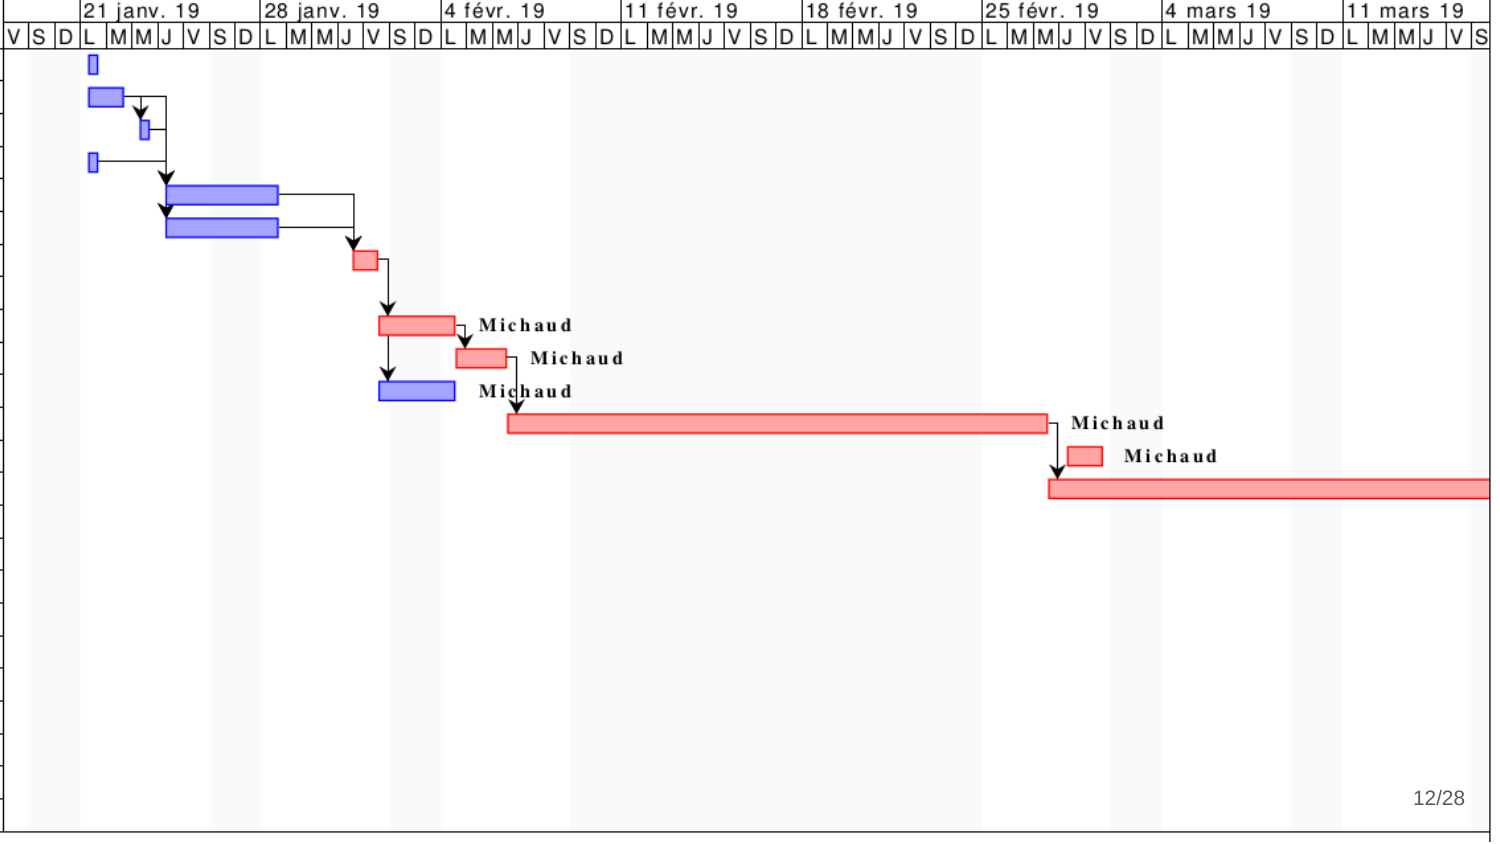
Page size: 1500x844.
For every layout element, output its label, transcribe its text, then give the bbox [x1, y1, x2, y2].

text_box <numéro>/28 [1389, 764, 1480, 830]
picture [0, 0, 1500, 843]
